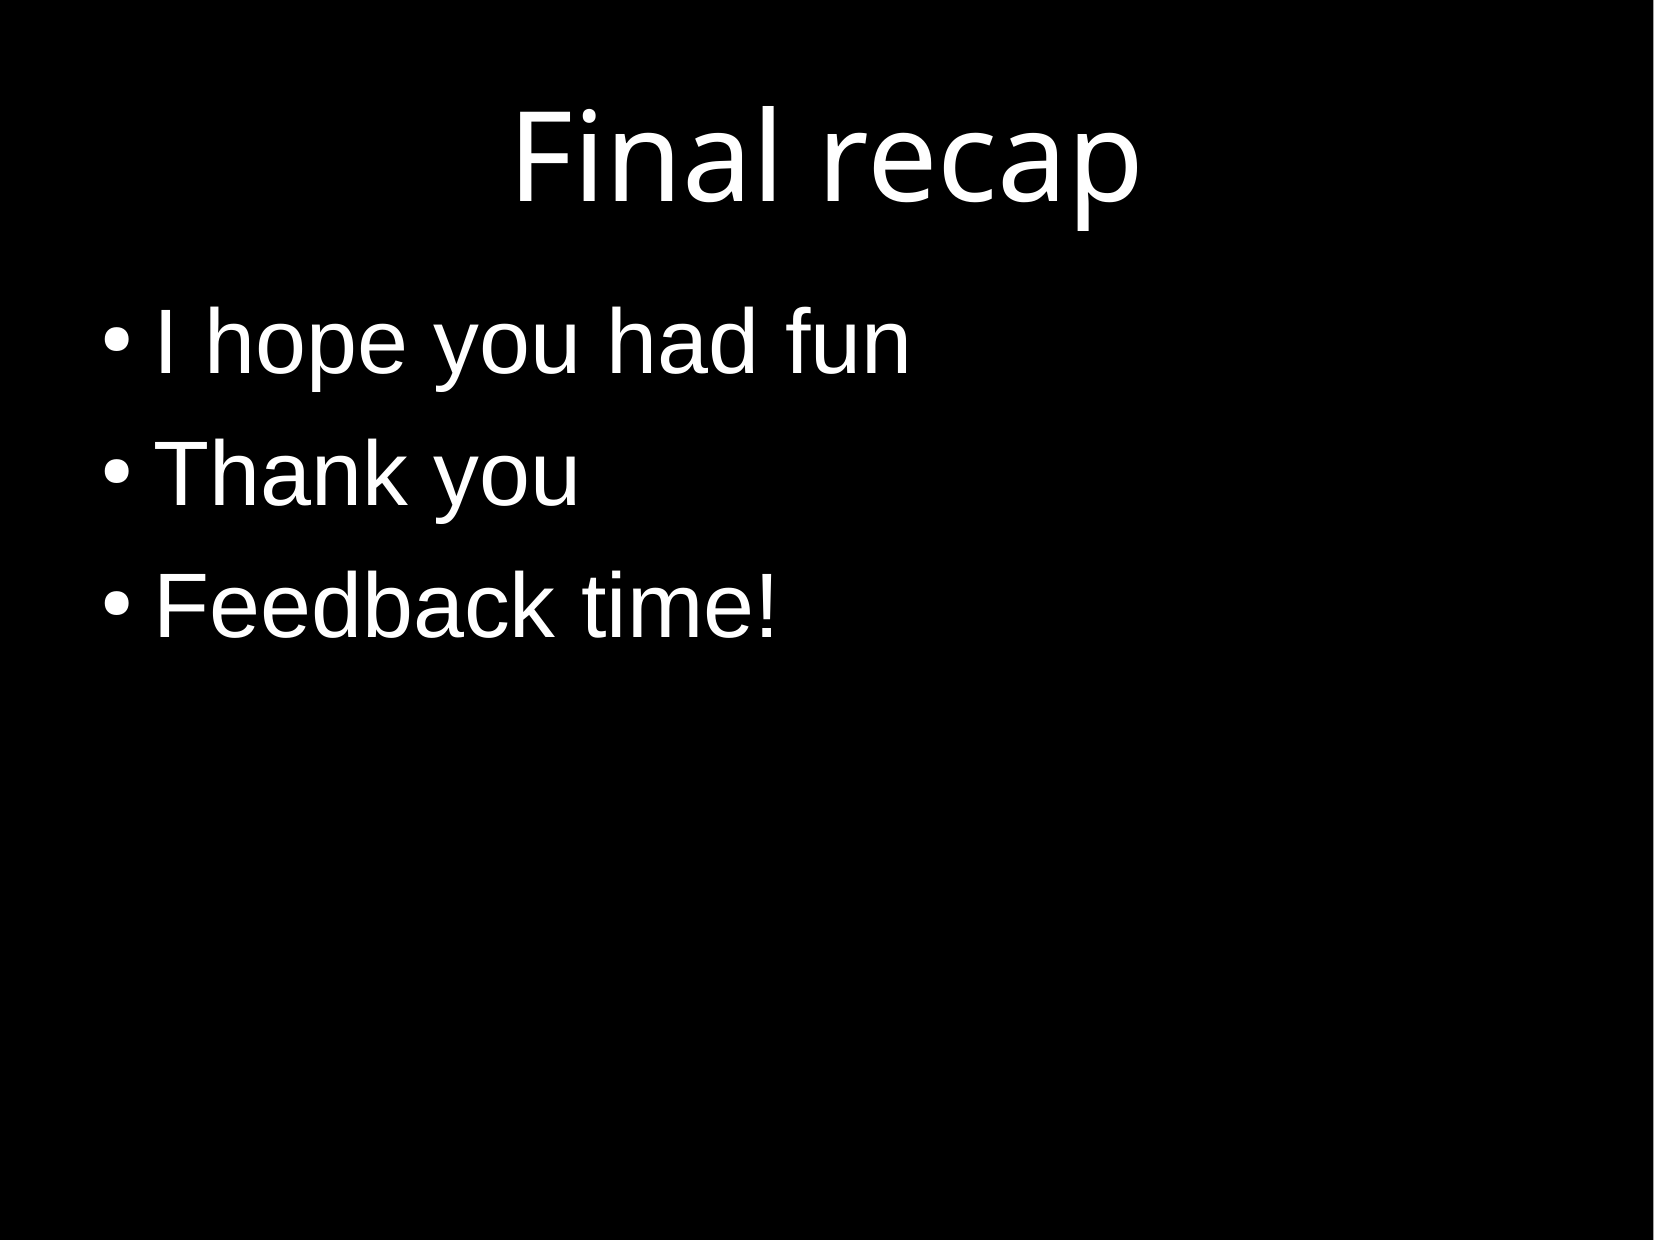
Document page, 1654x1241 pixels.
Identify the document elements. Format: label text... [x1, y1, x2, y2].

list I hope you had fun Thank you Feedback time! [82, 290, 1571, 1010]
title Final recap [82, 49, 1571, 257]
